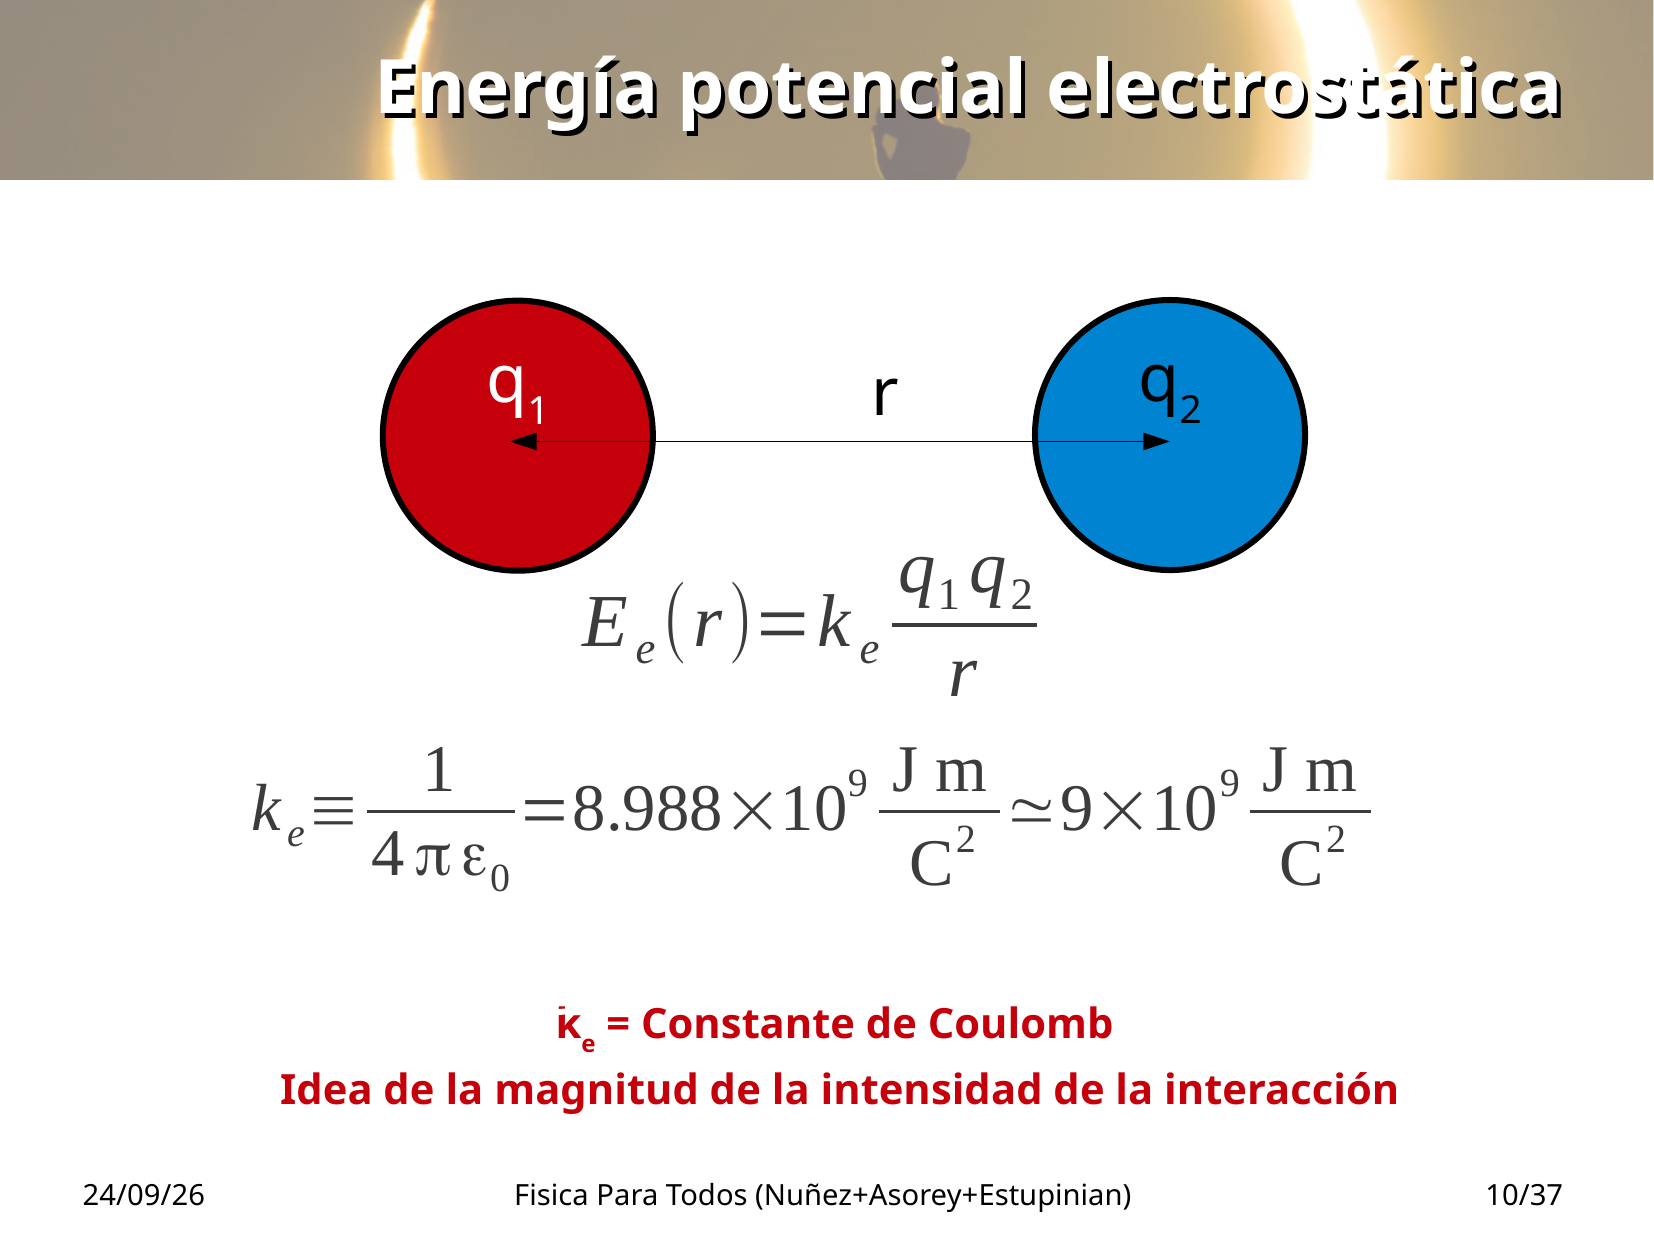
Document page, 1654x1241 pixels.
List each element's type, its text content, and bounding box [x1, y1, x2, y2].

chart [241, 731, 1381, 901]
title ke = Constante de Coulomb Idea de la magnitud de la intensidad de la interacción [165, 990, 1516, 1121]
text_box r [856, 336, 909, 432]
title Energía potencial electrostática [75, 19, 1564, 151]
picture [0, 0, 1654, 180]
chart [571, 525, 1047, 713]
text_box q1 [382, 300, 653, 571]
text_box q2 [1035, 300, 1306, 571]
